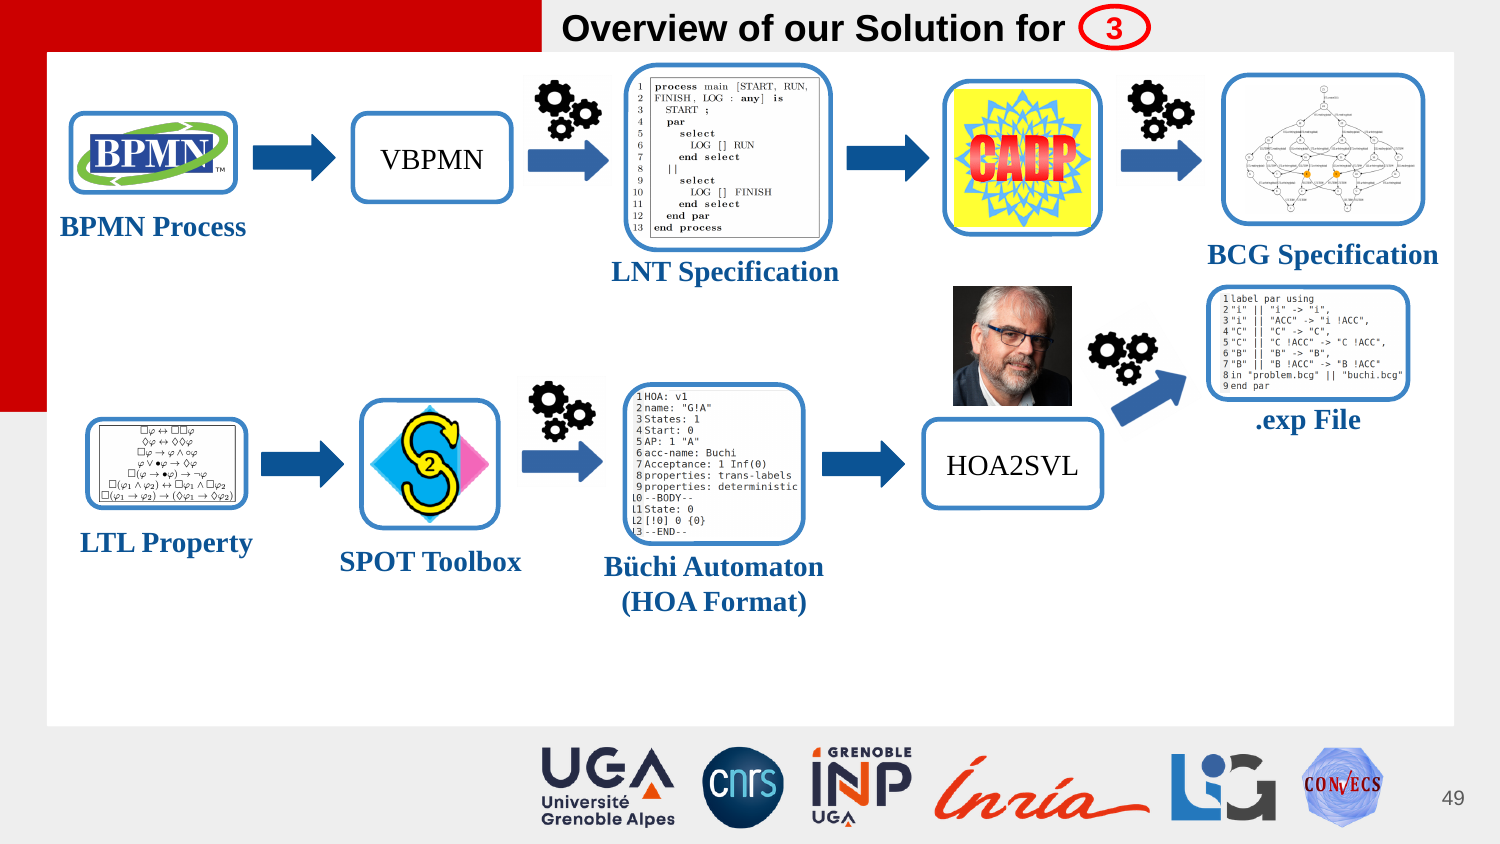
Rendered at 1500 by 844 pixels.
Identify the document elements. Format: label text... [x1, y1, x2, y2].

text_box SPOT Toolbox [290, 532, 572, 588]
picture [0, 0, 1500, 844]
text_box 3 [1080, 6, 1149, 49]
text_box [261, 441, 344, 487]
text_box .exp File [1167, 391, 1449, 446]
text_box LNT Specification [588, 248, 863, 291]
text_box HOA2SVL [923, 419, 1103, 508]
slide_number <numéro> [1389, 764, 1480, 830]
text_box [822, 441, 905, 487]
text_box VBPMN [352, 113, 512, 202]
text_box BPMN Process [12, 197, 294, 252]
text_box Overview of our Solution for [546, 0, 1441, 55]
text_box Büchi Automaton (HOA Format) [573, 555, 855, 610]
text_box BCG Specification [1182, 225, 1464, 281]
text_box LTL Property [26, 513, 308, 569]
text_box [253, 134, 335, 181]
text_box [847, 135, 929, 181]
